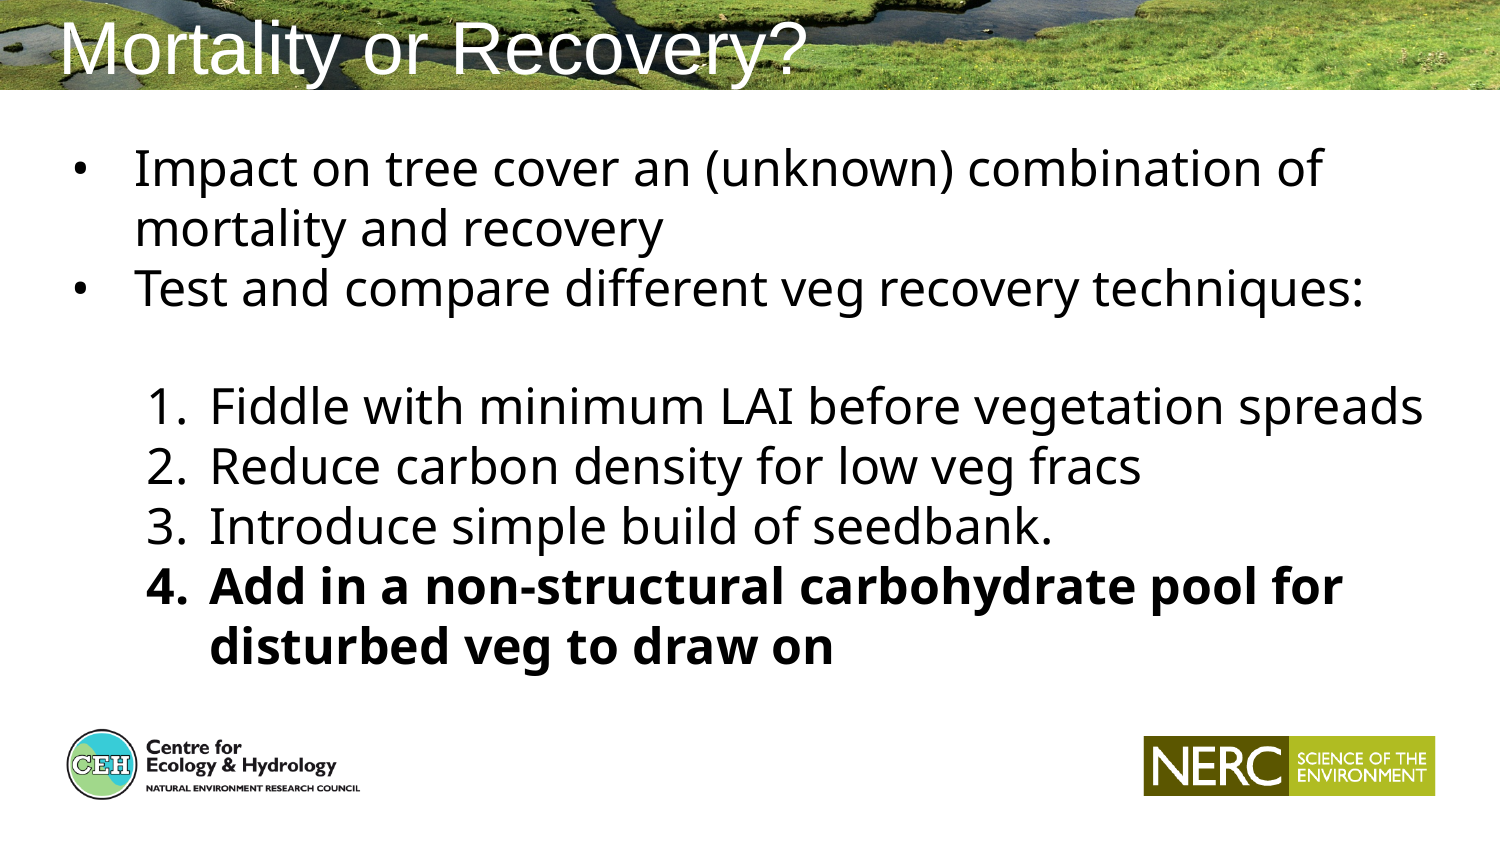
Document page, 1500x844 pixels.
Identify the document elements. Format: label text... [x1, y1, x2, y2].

list Mortality or Recovery? [0, 0, 1500, 90]
list Impact on tree cover an (unknown) combination of mortality and recovery Test and compare different veg recovery techniques: [0, 89, 1495, 327]
picture [64, 736, 361, 800]
picture [1140, 736, 1437, 798]
list Fiddle with minimum LAI before vegetation spreads Reduce carbon density for low veg fracs Introduce simple build of seedbank. Add in a non-structural carbohydrate pool for disturbed veg to draw on [0, 327, 1495, 736]
